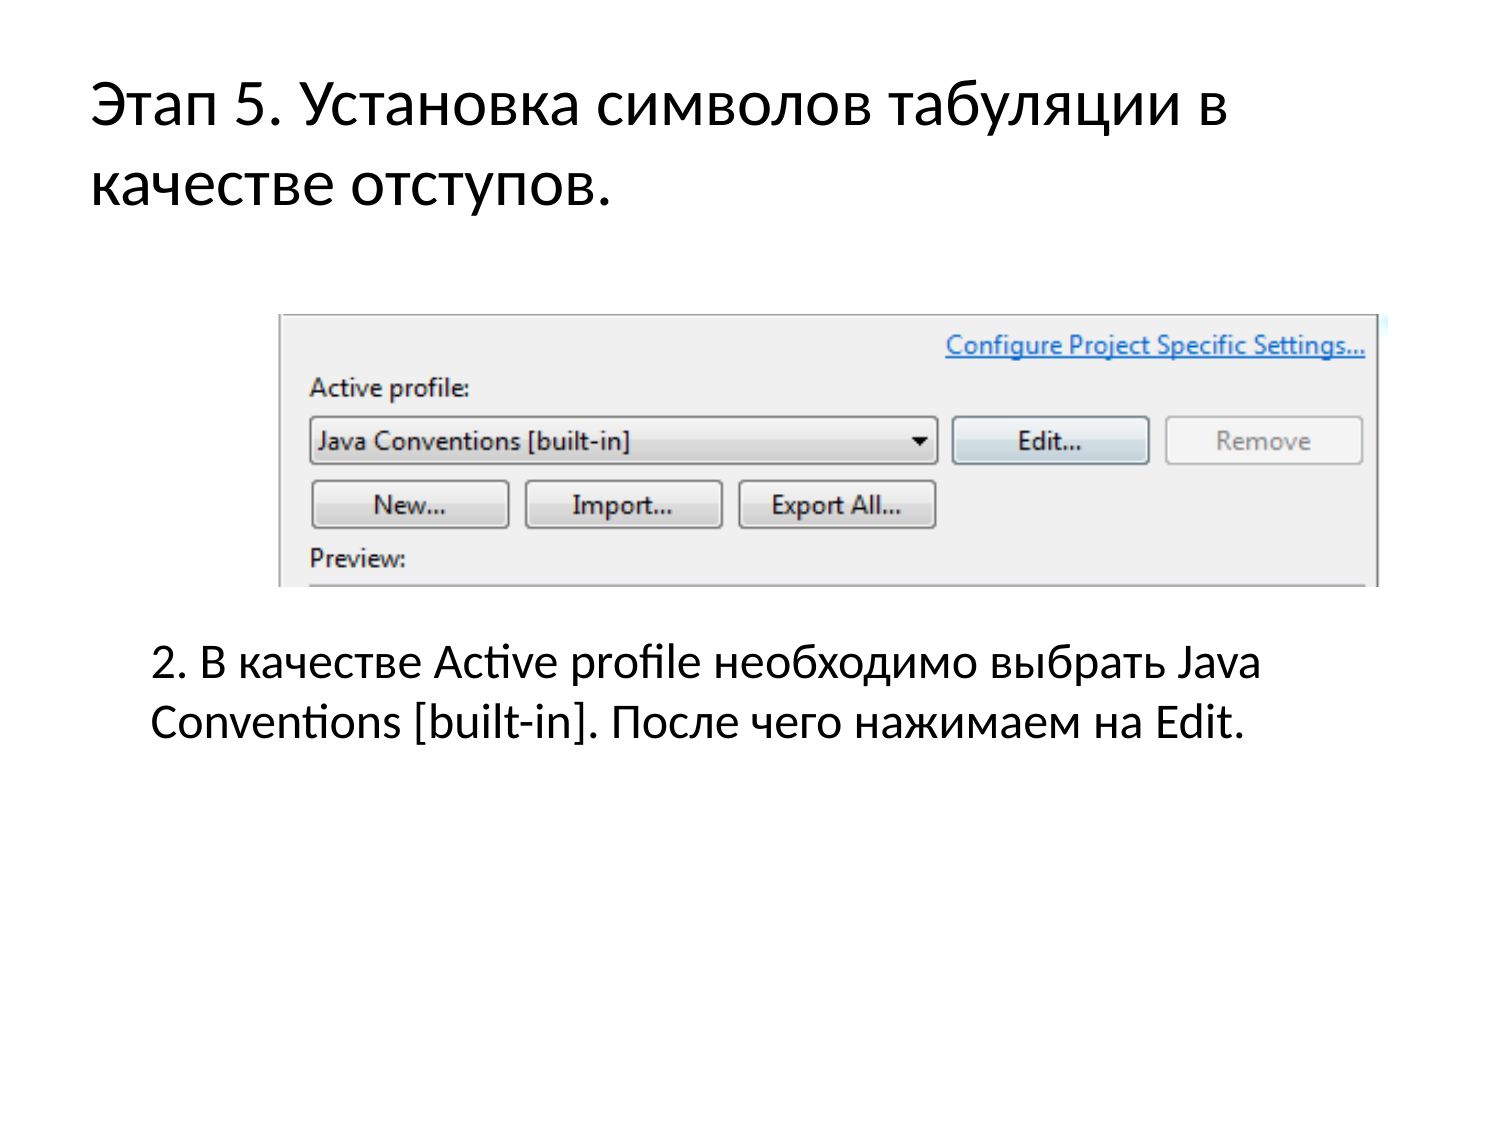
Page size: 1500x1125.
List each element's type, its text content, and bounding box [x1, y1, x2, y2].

text_box 2. В качестве Active profile необходимо выбрать Java Conventions [built-in]. После чего нажимаем на Edit. [135, 621, 1471, 757]
title Этап 5. Установка символов табуляции в качестве отступов. [75, 45, 1425, 233]
picture [277, 314, 1388, 587]
